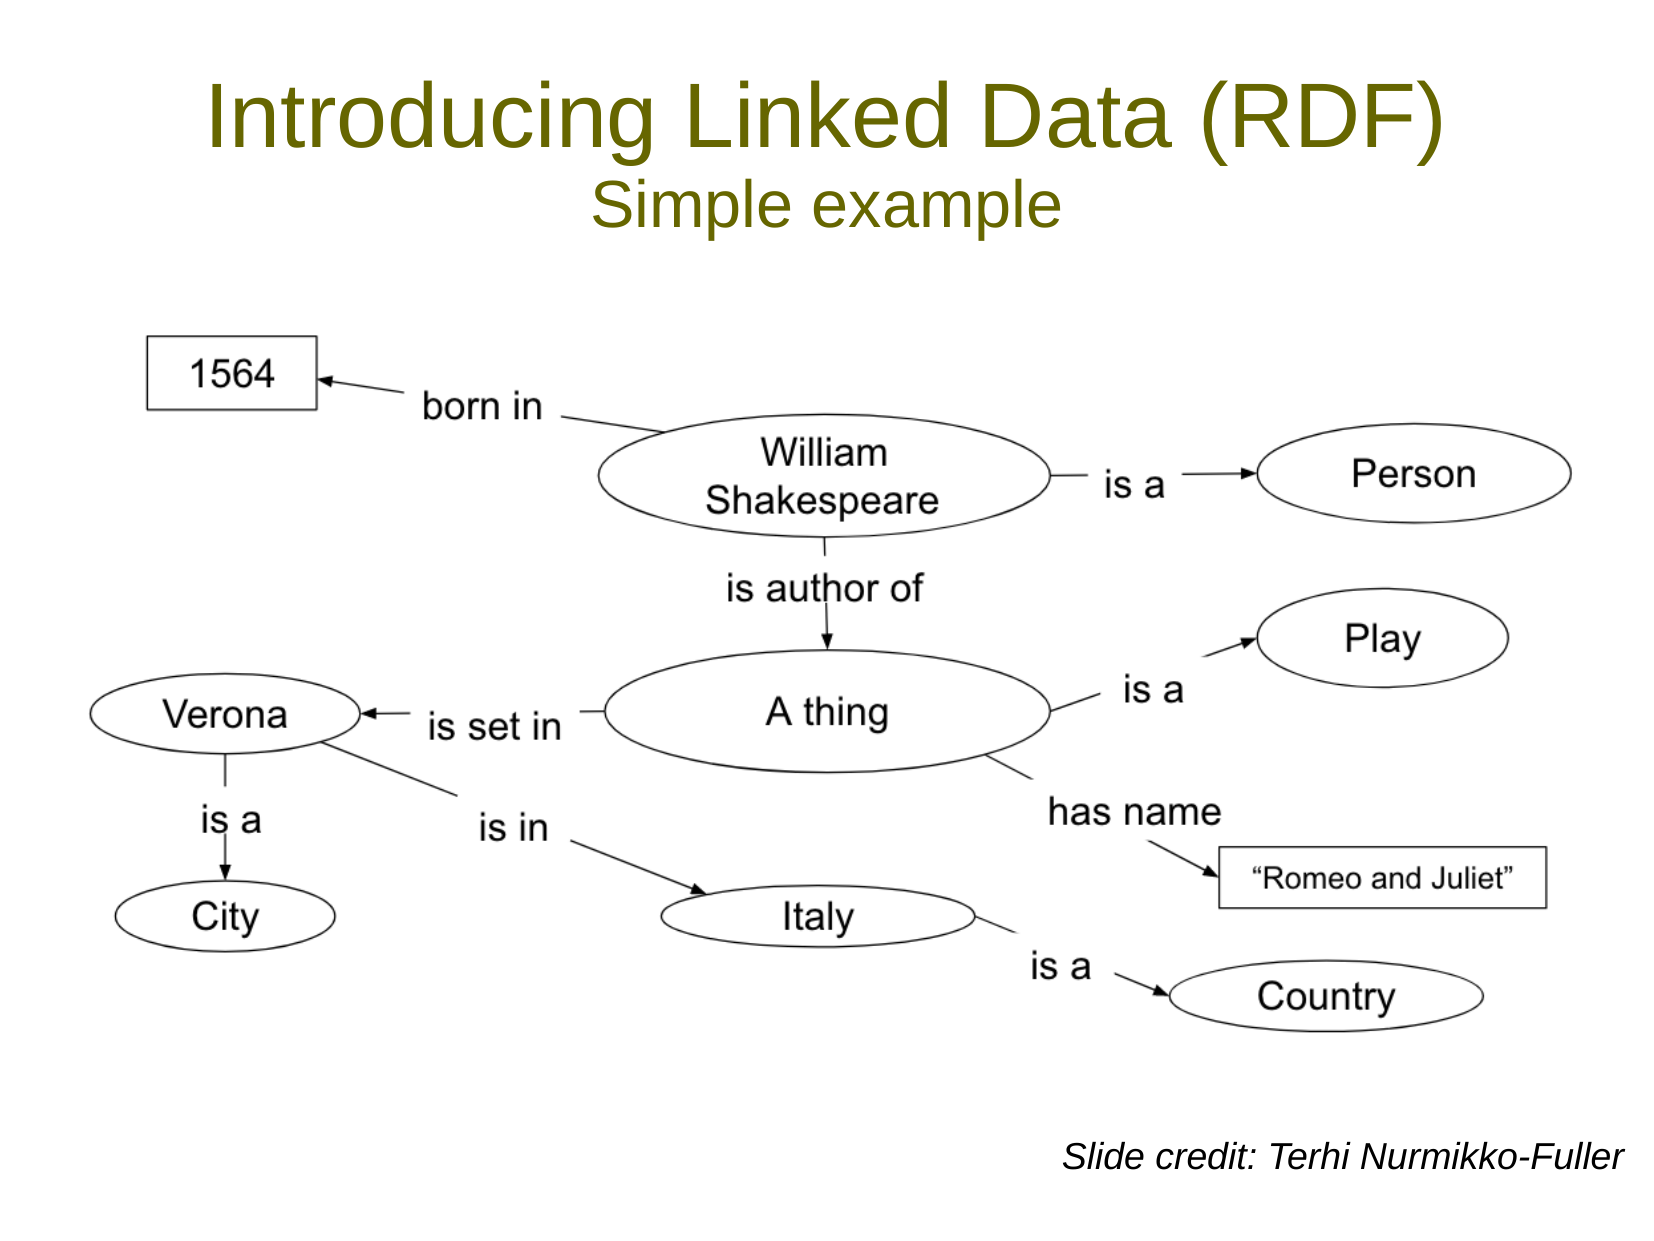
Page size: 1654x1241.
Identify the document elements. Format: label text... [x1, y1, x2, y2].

list Slide credit: Terhi Nurmikko-Fuller [135, 1135, 1625, 1182]
title Introducing Linked Data (RDF) Simple example [82, 49, 1571, 257]
picture [42, 309, 1613, 1063]
